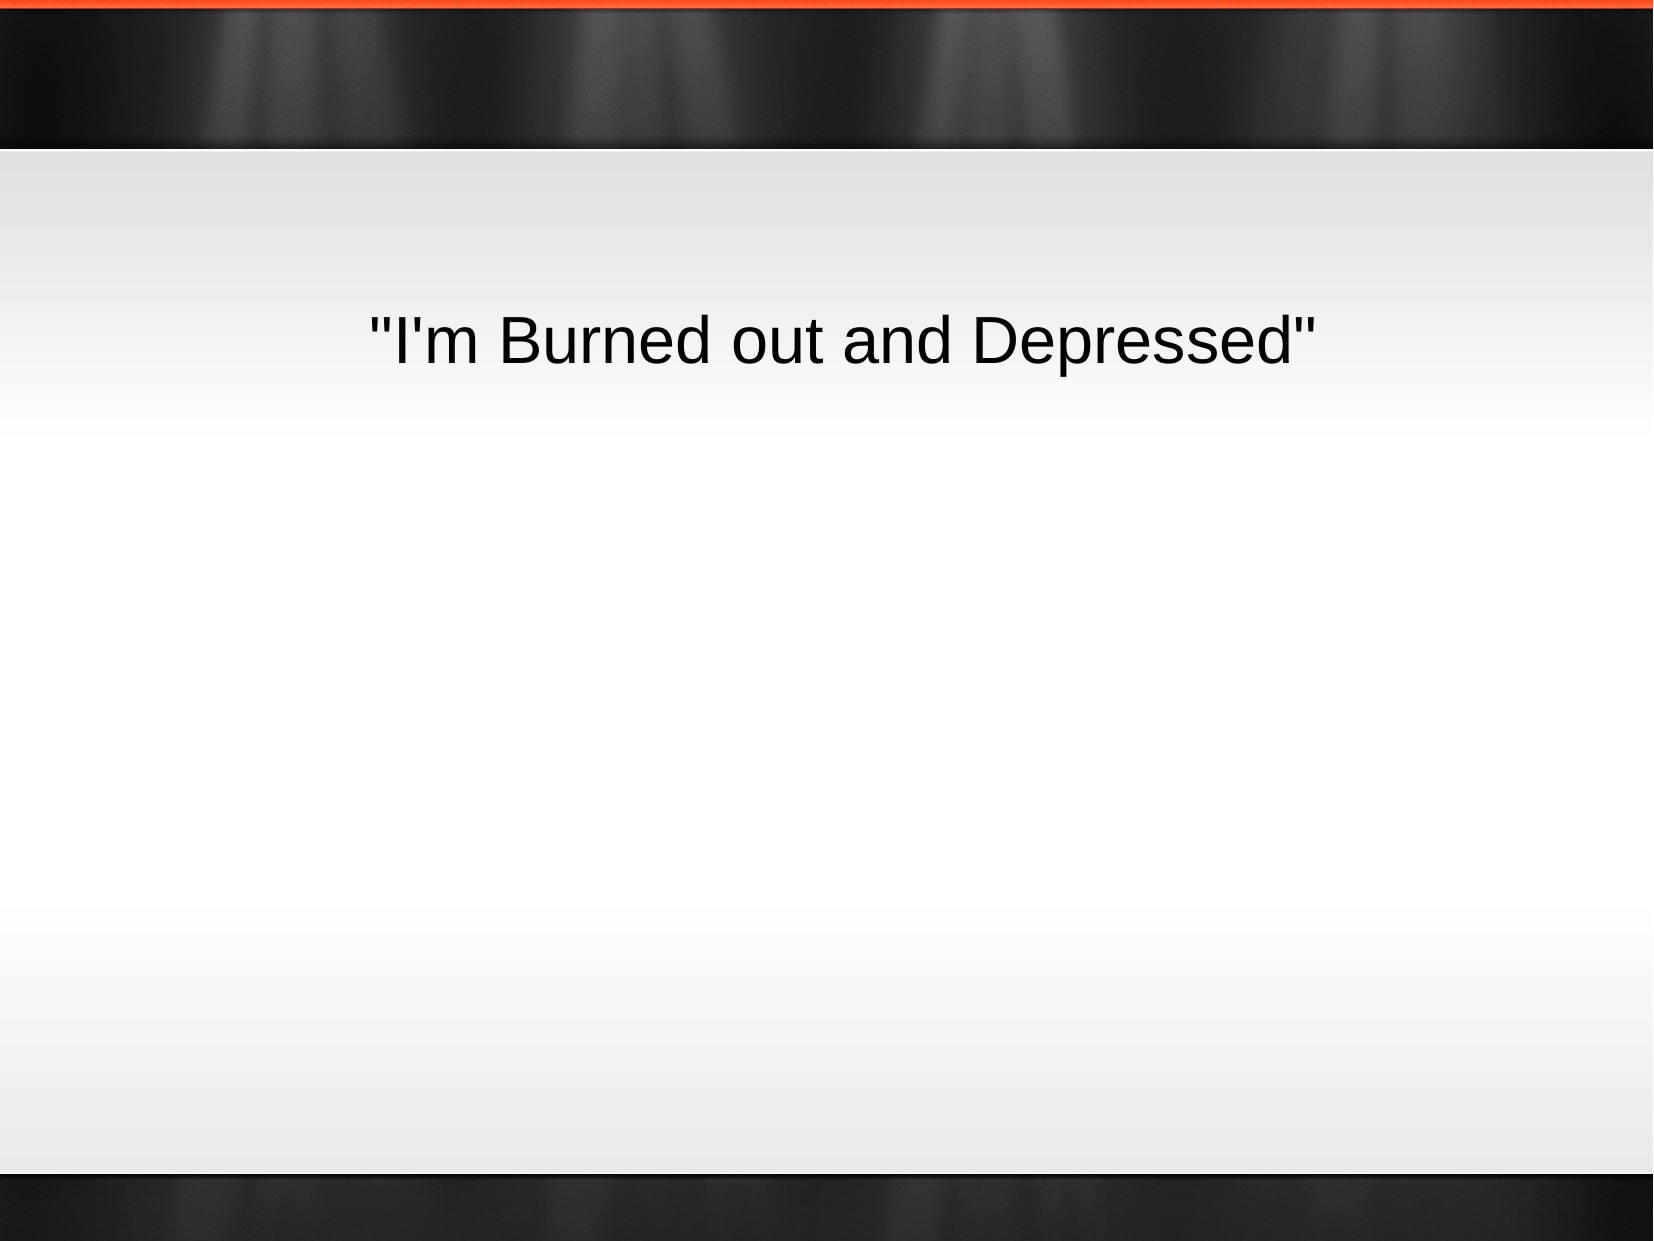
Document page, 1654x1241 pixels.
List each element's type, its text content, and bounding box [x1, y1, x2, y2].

picture [0, 0, 1653, 1241]
subtitle "I'm Burned out and Depressed" [100, 6, 1588, 1125]
